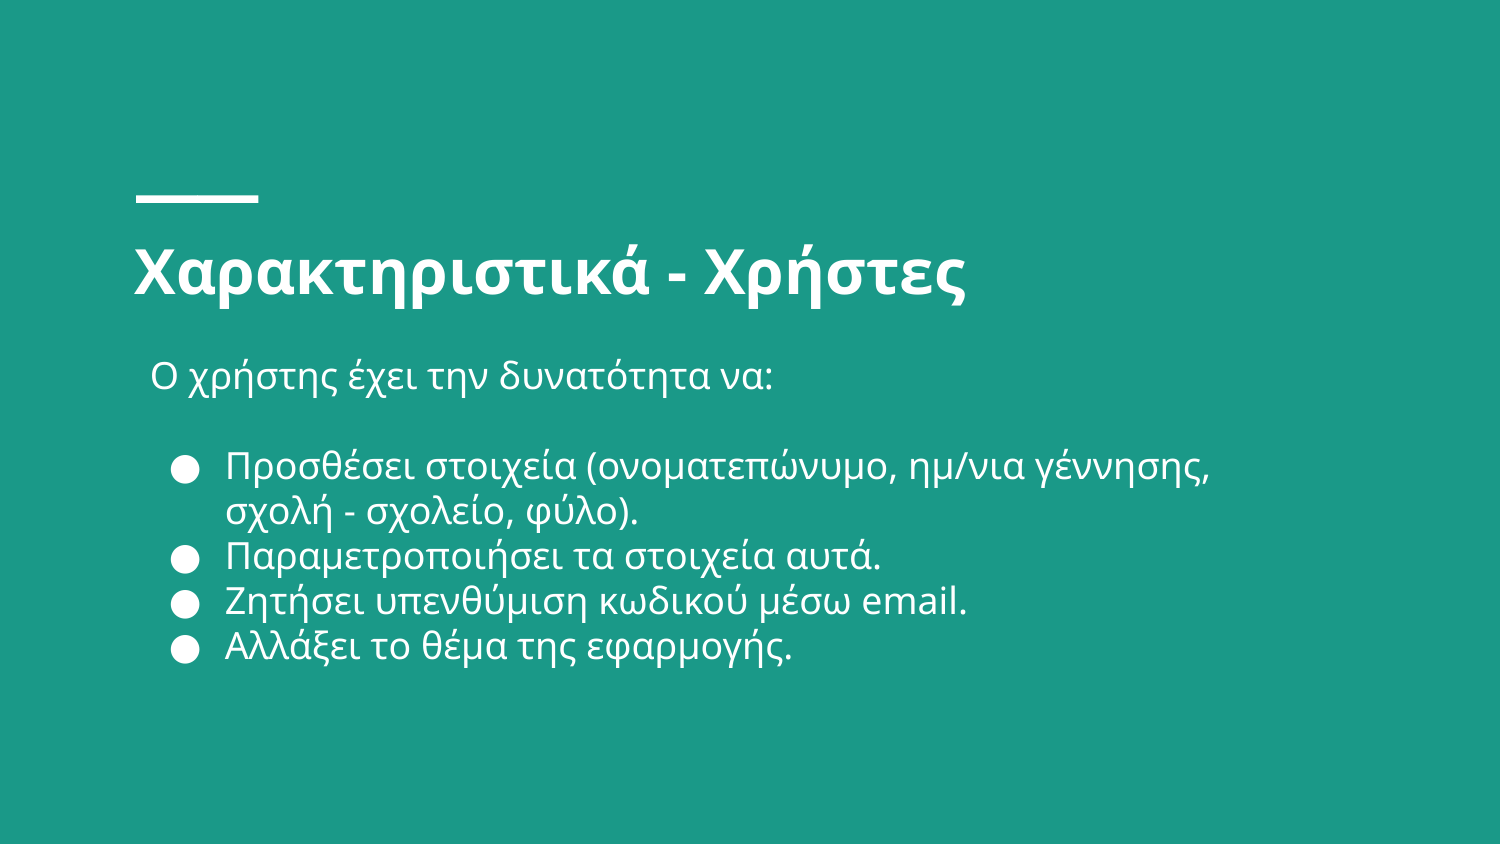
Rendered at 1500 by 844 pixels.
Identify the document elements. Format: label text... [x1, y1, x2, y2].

text_box Ο χρήστης έχει την δυνατότητα να: Προσθέσει στοιχεία (ονοματεπώνυμο, ημ/νια γέννησης, σχολή - σχολείο, φύλο). Παραμετροποιήσει τα στοιχεία αυτά. Ζητήσει υπενθύμιση κωδικού μέσω email. Αλλάξει το θέμα της εφαρμογής. [134, 337, 1330, 817]
title Χαρακτηριστικά - Χρήστες [119, 216, 1381, 325]
